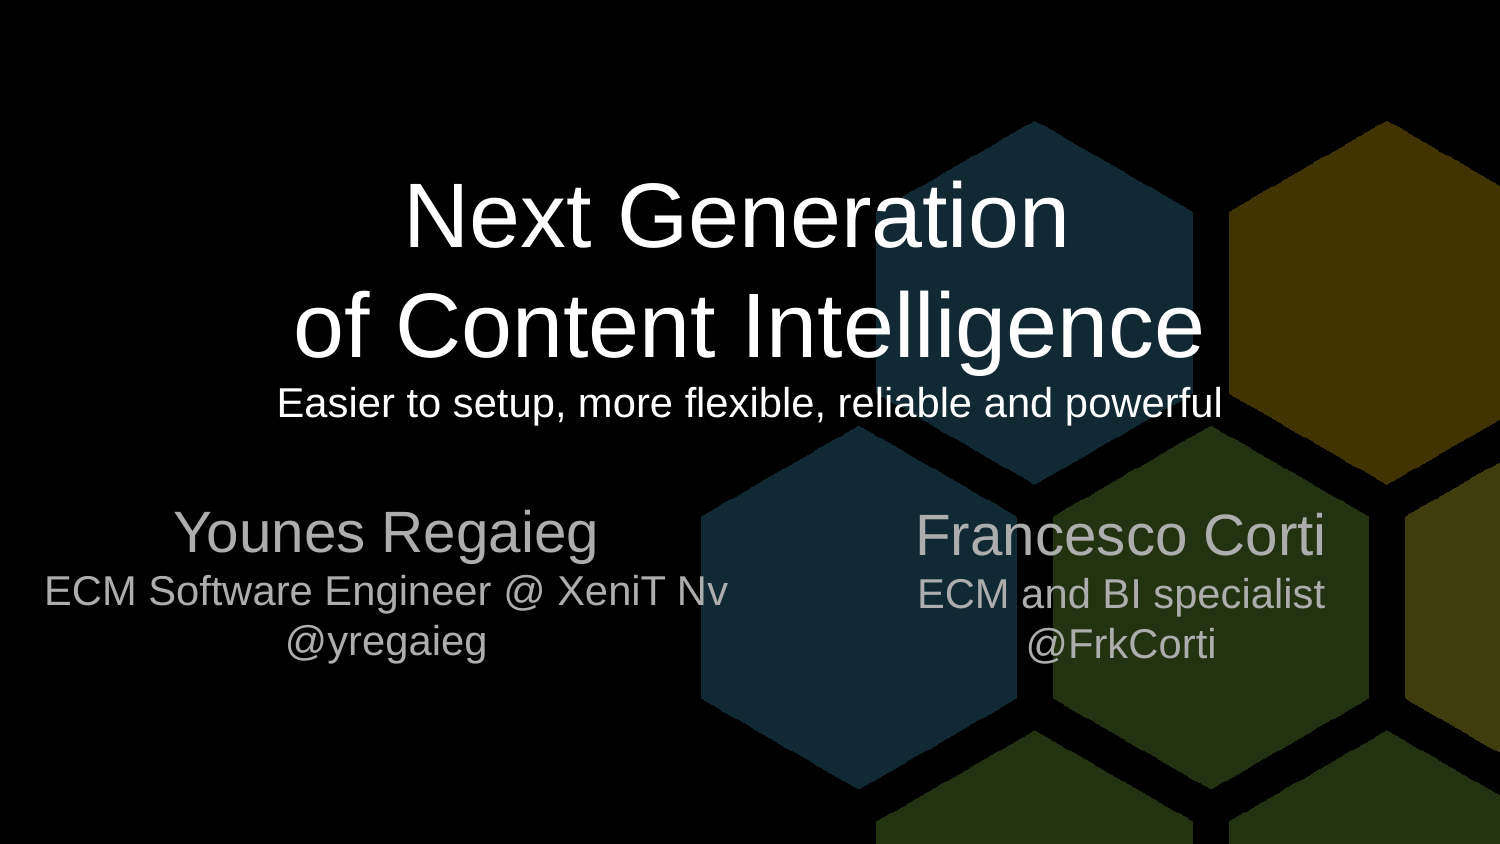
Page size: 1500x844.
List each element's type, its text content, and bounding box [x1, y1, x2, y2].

picture [0, 0, 1500, 844]
text_box Francesco Corti ECM and BI specialist @FrkCorti [757, 473, 1486, 691]
title Next Generation of Content Intelligence Easier to setup, more flexible, reliable and powerful [51, 122, 1449, 459]
subtitle Younes Regaieg ECM Software Engineer @ XeniT Nv @yregaieg [22, 470, 751, 688]
